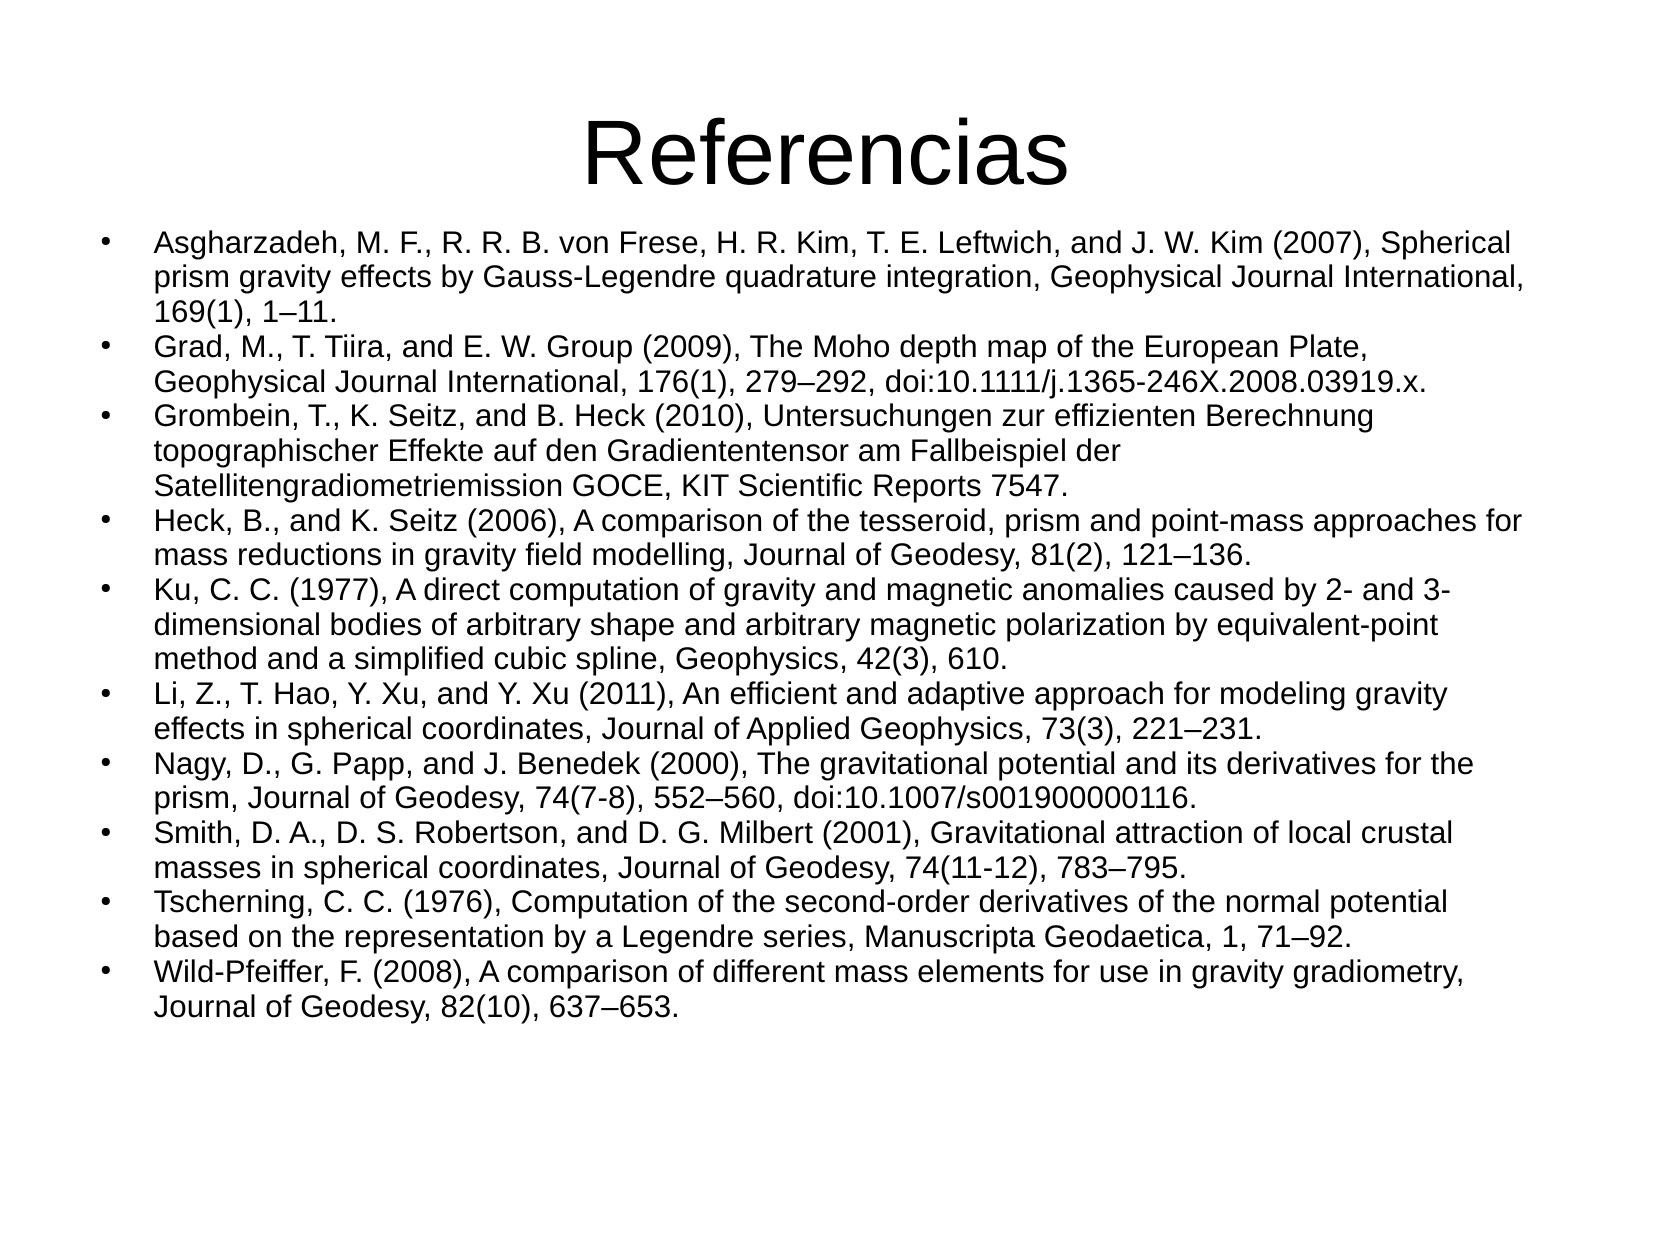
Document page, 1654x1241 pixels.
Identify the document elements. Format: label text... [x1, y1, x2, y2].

title Referencias [82, 49, 1571, 257]
list Asgharzadeh, M. F., R. R. B. von Frese, H. R. Kim, T. E. Leftwich, and J. W. Kim (2007), Spherical prism gravity effects by Gauss-Legendre quadrature integration, Geophysical Journal International, 169(1), 1–11. Grad, M., T. Tiira, and E. W. Group (2009), The Moho depth map of the European Plate, Geophysical Journal International, 176(1), 279–292, doi:10.1111/j.1365-246X.2008.03919.x. Grombein, T., K. Seitz, and B. Heck (2010), Untersuchungen zur effizienten Berechnung topographischer Effekte auf den Gradiententensor am Fallbeispiel der Satellitengradiometriemission GOCE, KIT Scientific Reports 7547. Heck, B., and K. Seitz (2006), A comparison of the tesseroid, prism and point-mass approaches for mass reductions in gravity field modelling, Journal of Geodesy, 81(2), 121–136. Ku, C. C. (1977), A direct computation of gravity and magnetic anomalies caused by 2- and 3-dimensional bodies of arbitrary shape and arbitrary magnetic polarization by equivalent-point method and a simplified cubic spline, Geophysics, 42(3), 610. Li, Z., T. Hao, Y. Xu, and Y. Xu (2011), An efficient and adaptive approach for modeling gravity effects in spherical coordinates, Journal of Applied Geophysics, 73(3), 221–231. Nagy, D., G. Papp, and J. Benedek (2000), The gravitational potential and its derivatives for the prism, Journal of Geodesy, 74(7-8), 552–560, doi:10.1007/s001900000116. Smith, D. A., D. S. Robertson, and D. G. Milbert (2001), Gravitational attraction of local crustal masses in spherical coordinates, Journal of Geodesy, 74(11-12), 783–795. Tscherning, C. C. (1976), Computation of the second-order derivatives of the normal potential based on the representation by a Legendre series, Manuscripta Geodaetica, 1, 71–92. Wild-Pfeiffer, F. (2008), A comparison of different mass elements for use in gravity gradiometry, Journal of Geodesy, 82(10), 637–653. [82, 225, 1538, 1201]
